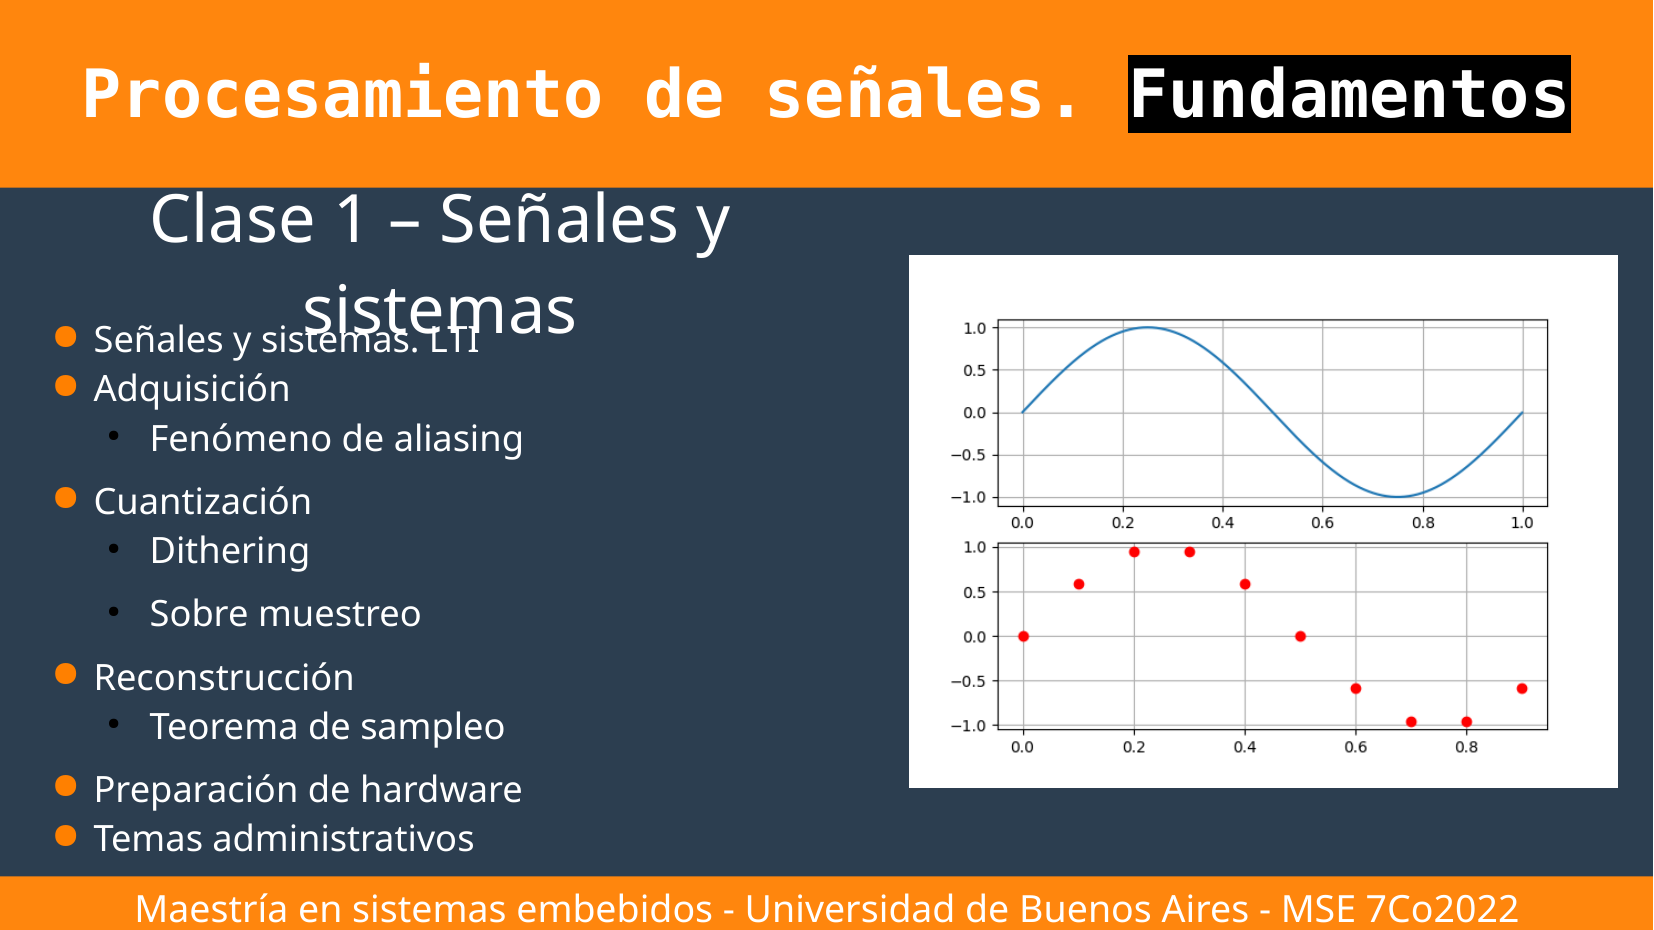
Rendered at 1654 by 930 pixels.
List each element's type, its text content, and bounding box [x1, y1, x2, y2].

text_box Clase 1 – Señales y sistemas [37, 159, 844, 313]
title Procesamiento de señales. Fundamentos [58, 16, 1594, 135]
list Señales y sistemas. LTI Adquisición Fenómeno de aliasing Cuantización Dithering Sobre muestreo Reconstrucción Teorema de sampleo Preparación de hardware Temas administrativos [37, 313, 901, 863]
picture [909, 255, 1618, 788]
